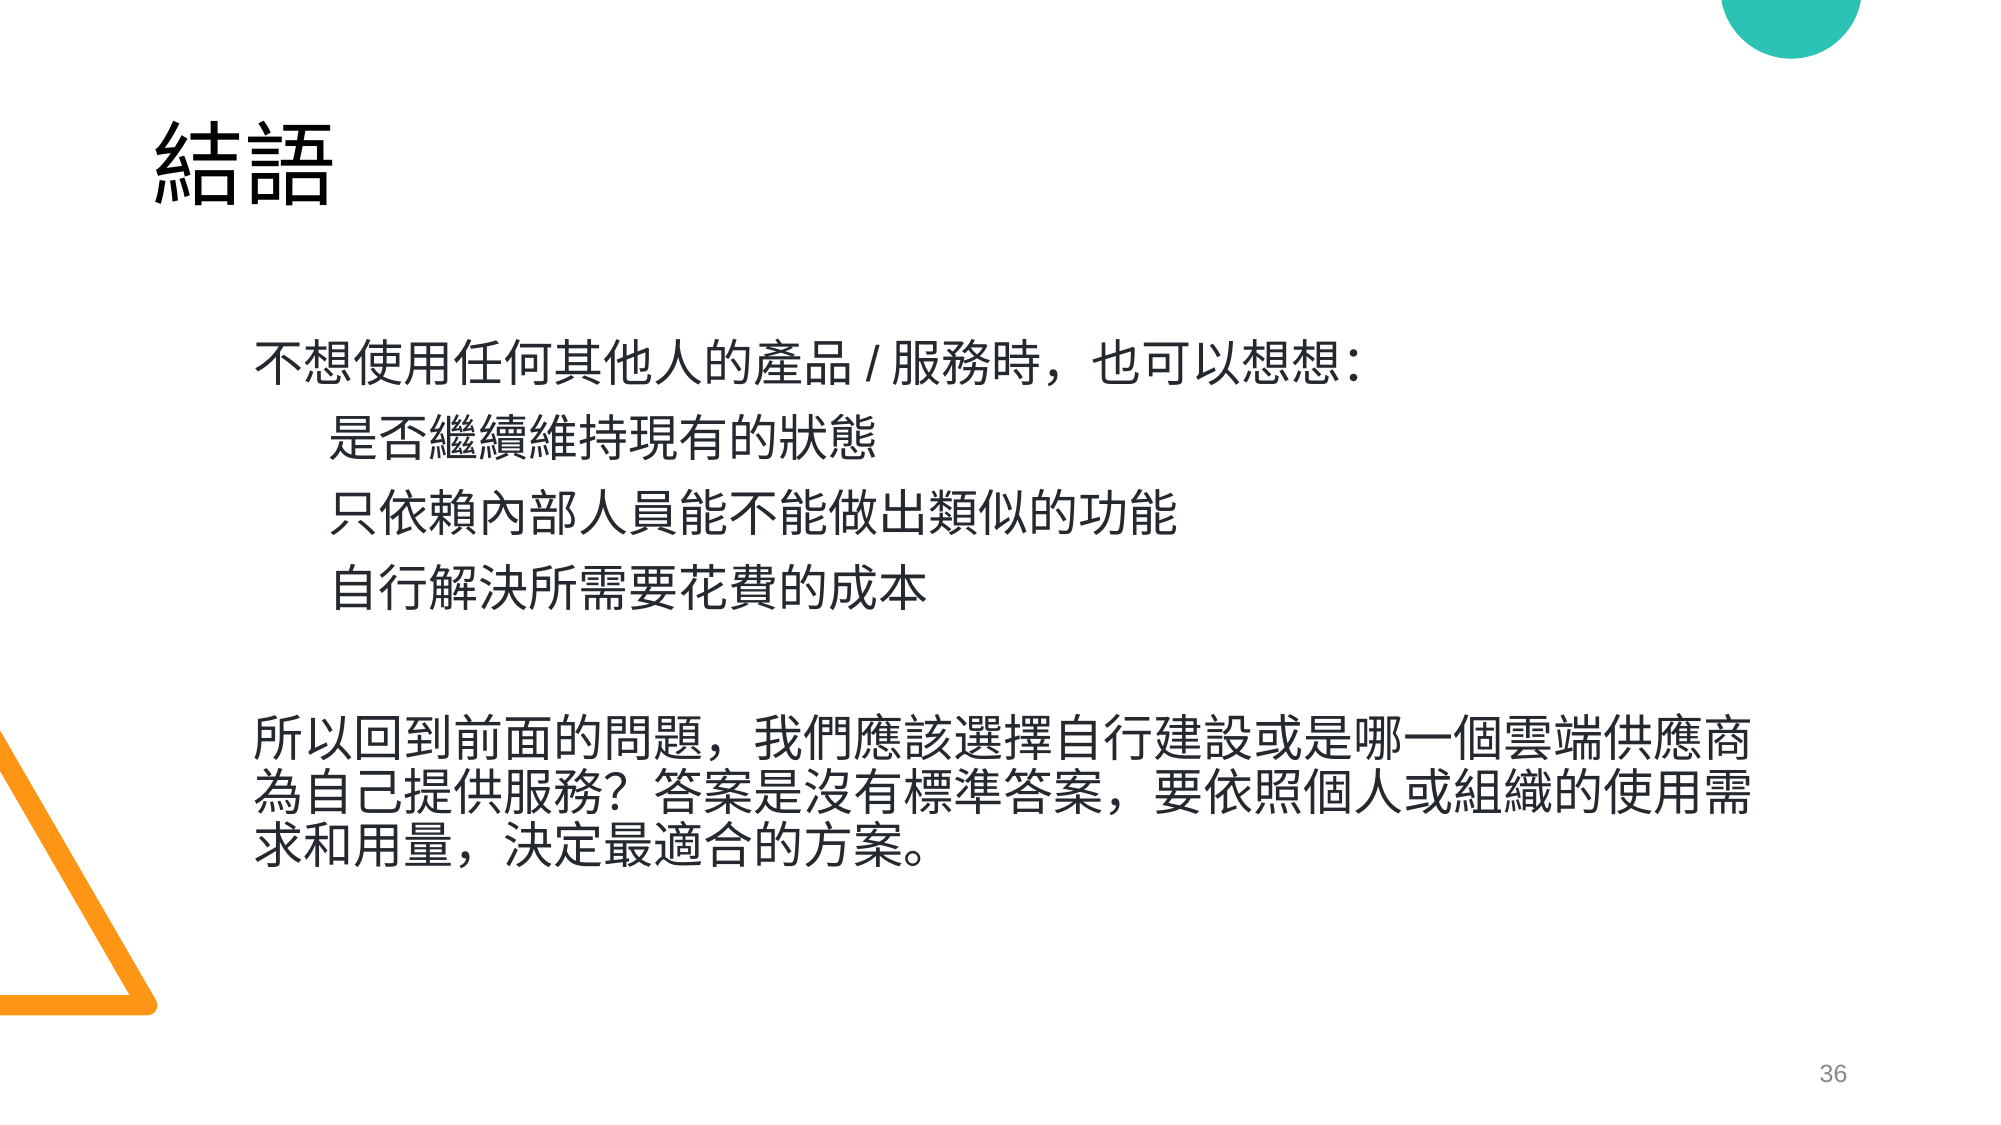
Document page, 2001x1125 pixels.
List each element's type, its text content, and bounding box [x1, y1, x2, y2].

list 不想使用任何其他人的產品/服務時，也可以想想： 是否繼續維持現有的狀態 只依賴內部人員能不能做出類似的功能 自行解決所需要花費的成本 所以回到前面的問題，我們應該選擇自行建設或是哪一個雲端供應商為自己提供服務？答案是沒有標準答案，要依照個人或組織的使用需求和用量，決定最適合的方案。 [163, 250, 1774, 1062]
title 結語 [137, 59, 1863, 278]
slide_number <number> [1412, 1042, 1863, 1103]
